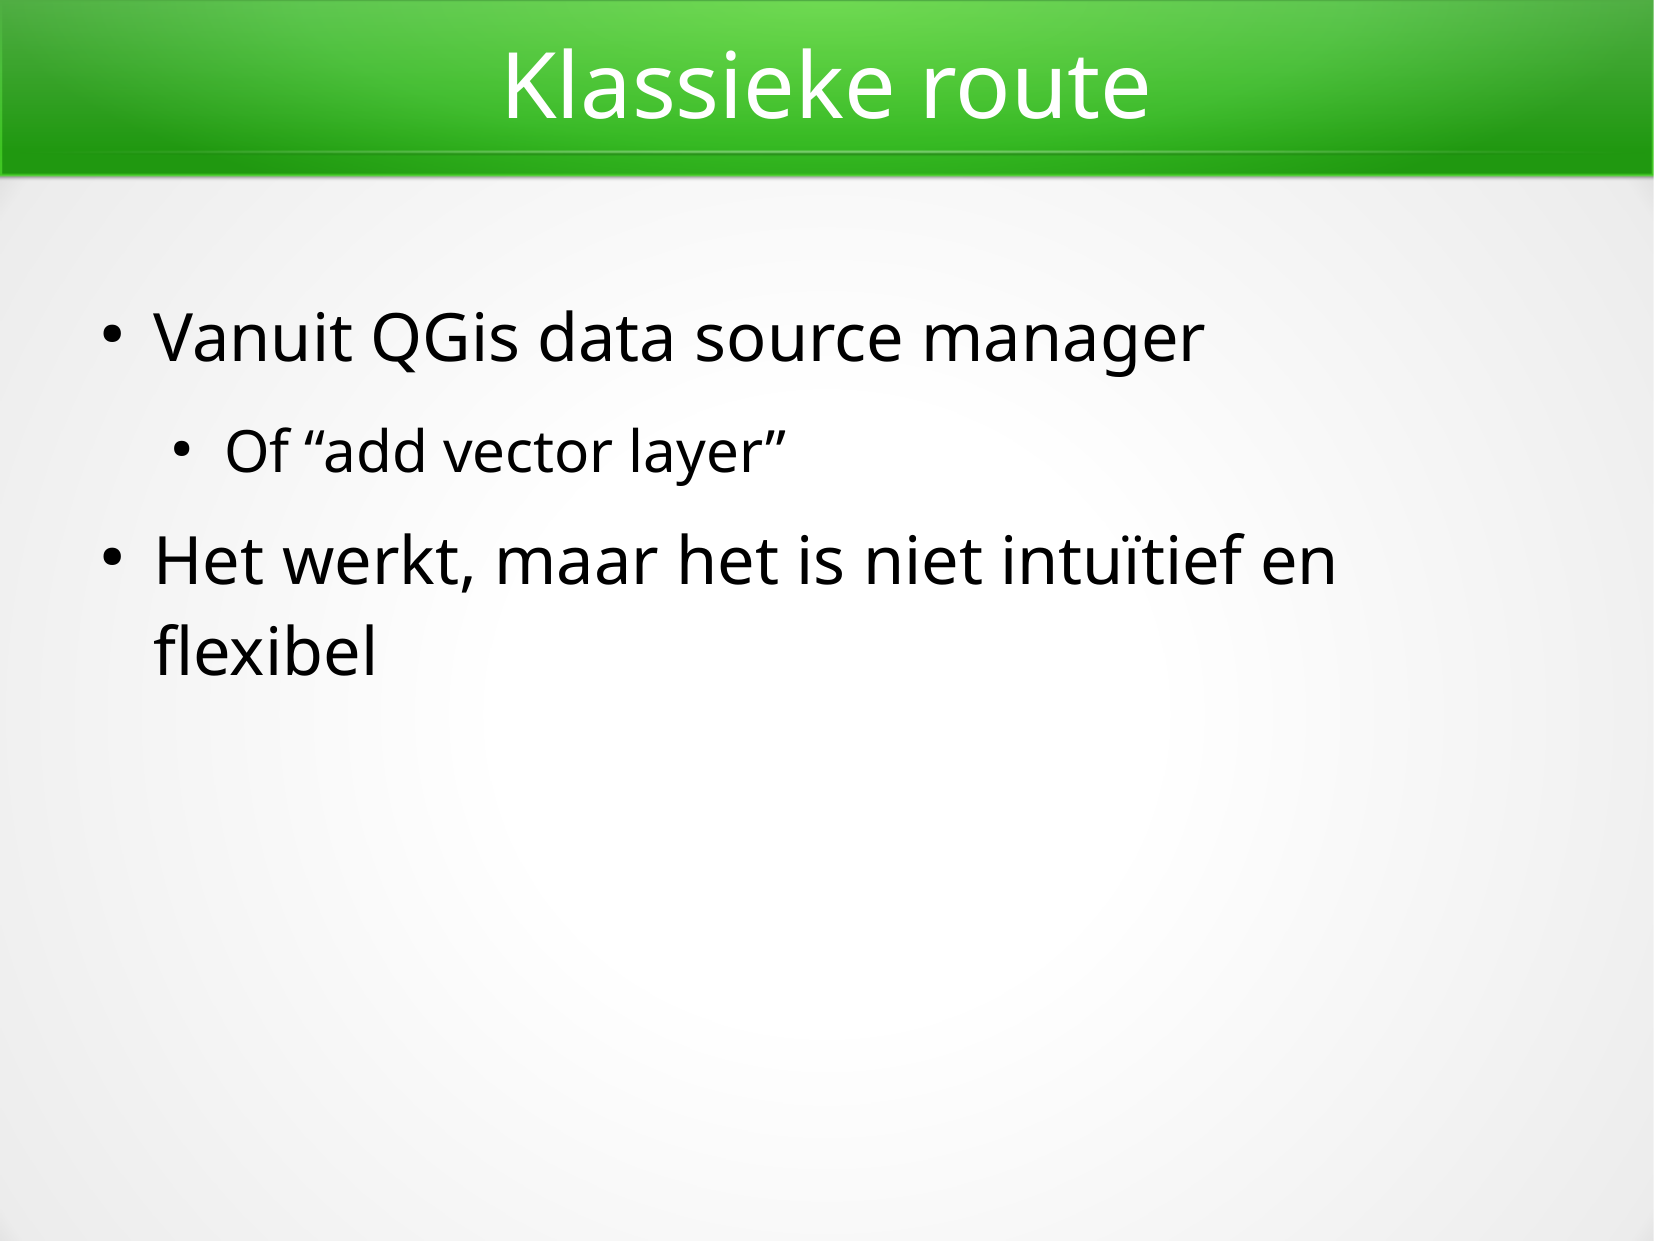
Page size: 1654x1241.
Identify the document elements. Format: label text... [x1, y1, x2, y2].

picture [0, 0, 1654, 1241]
list Vanuit QGis data source manager Of “add vector layer” Het werkt, maar het is niet intuïtief en flexibel [82, 290, 1571, 1010]
title Klassieke route [82, 11, 1571, 154]
